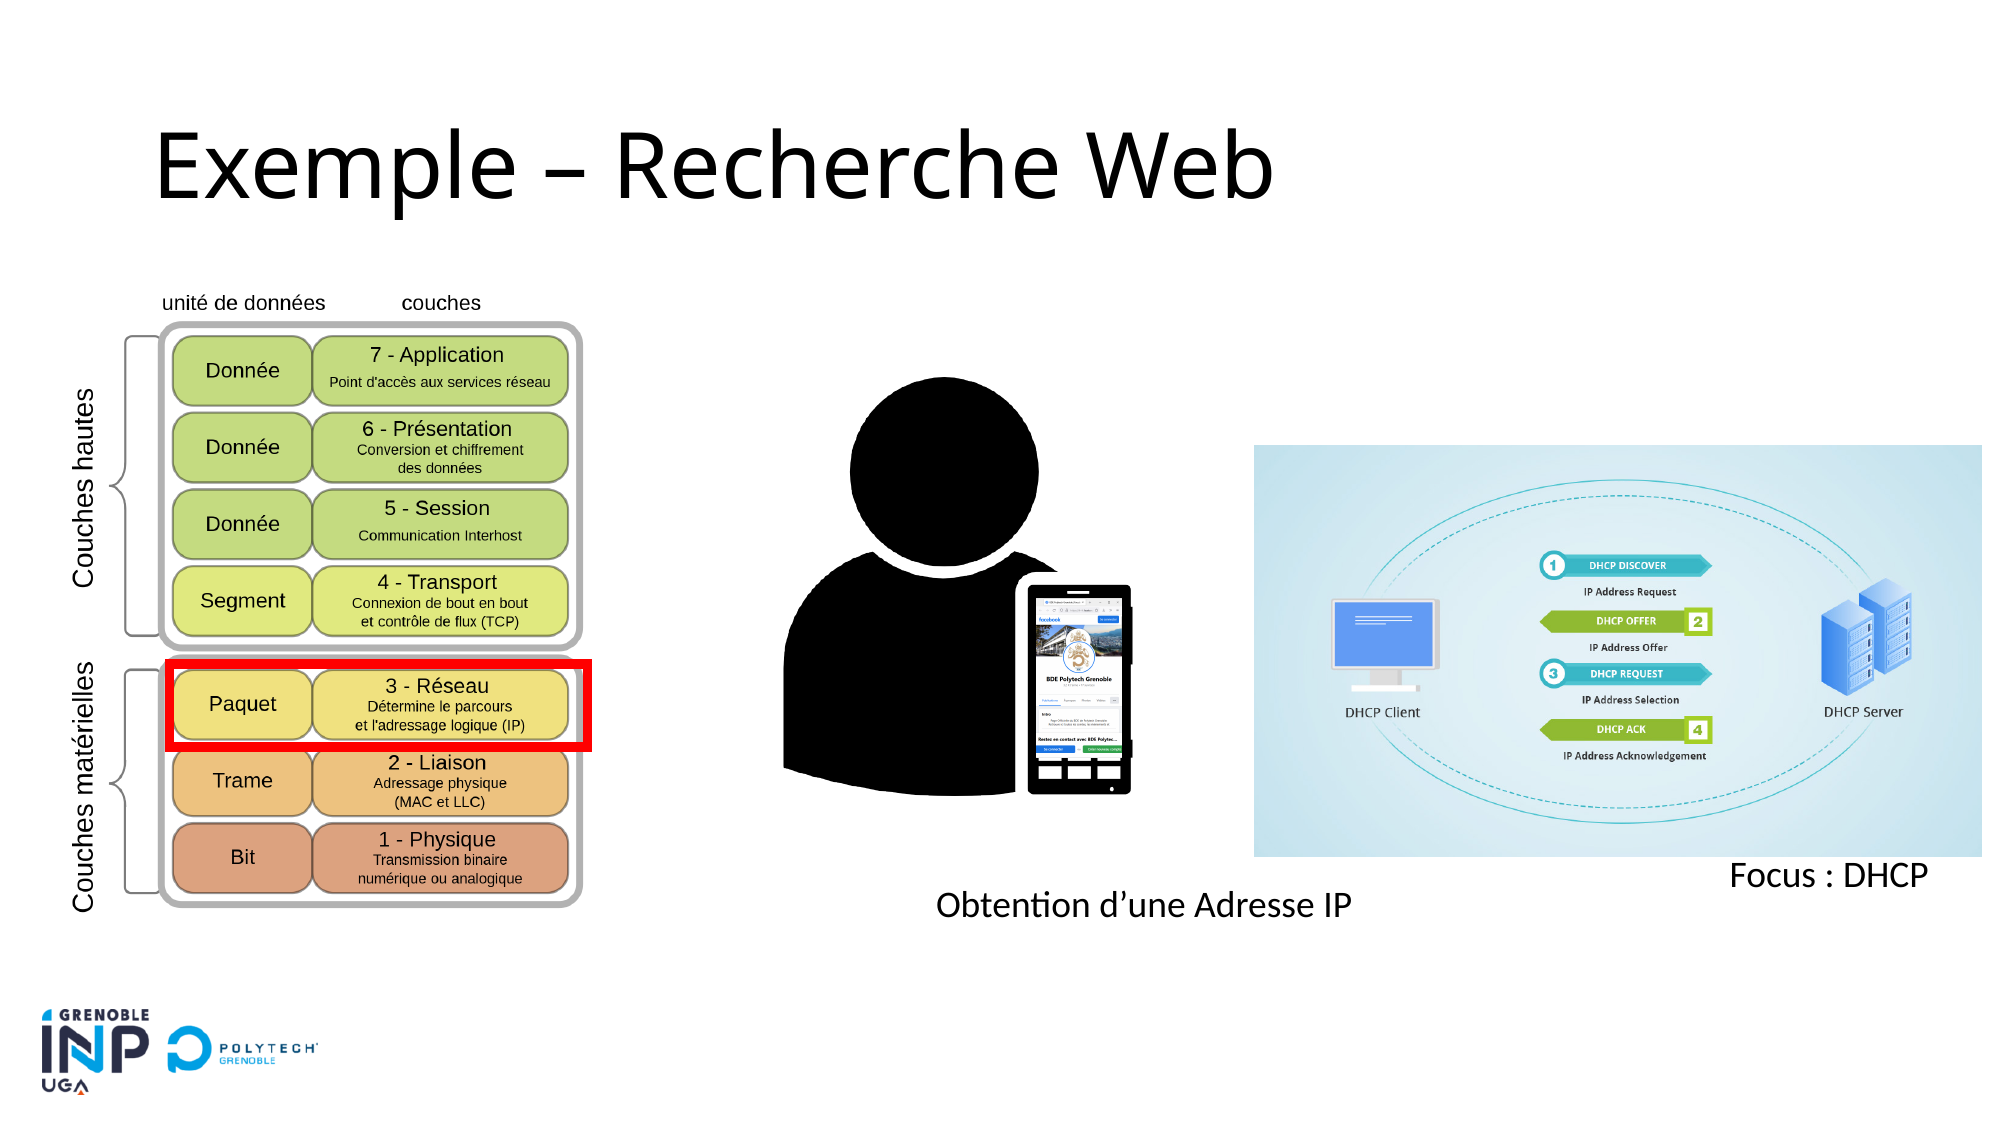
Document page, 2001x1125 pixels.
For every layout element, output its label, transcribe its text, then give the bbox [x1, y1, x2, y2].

picture [60, 287, 613, 938]
text_box Obtention d’une Adresse IP [921, 872, 1412, 978]
text_box Focus : DHCP [1658, 842, 2000, 903]
picture [42, 1009, 318, 1095]
picture [1254, 445, 1982, 857]
title Exemple – Recherche Web [137, 59, 1863, 278]
picture [748, 377, 1167, 796]
